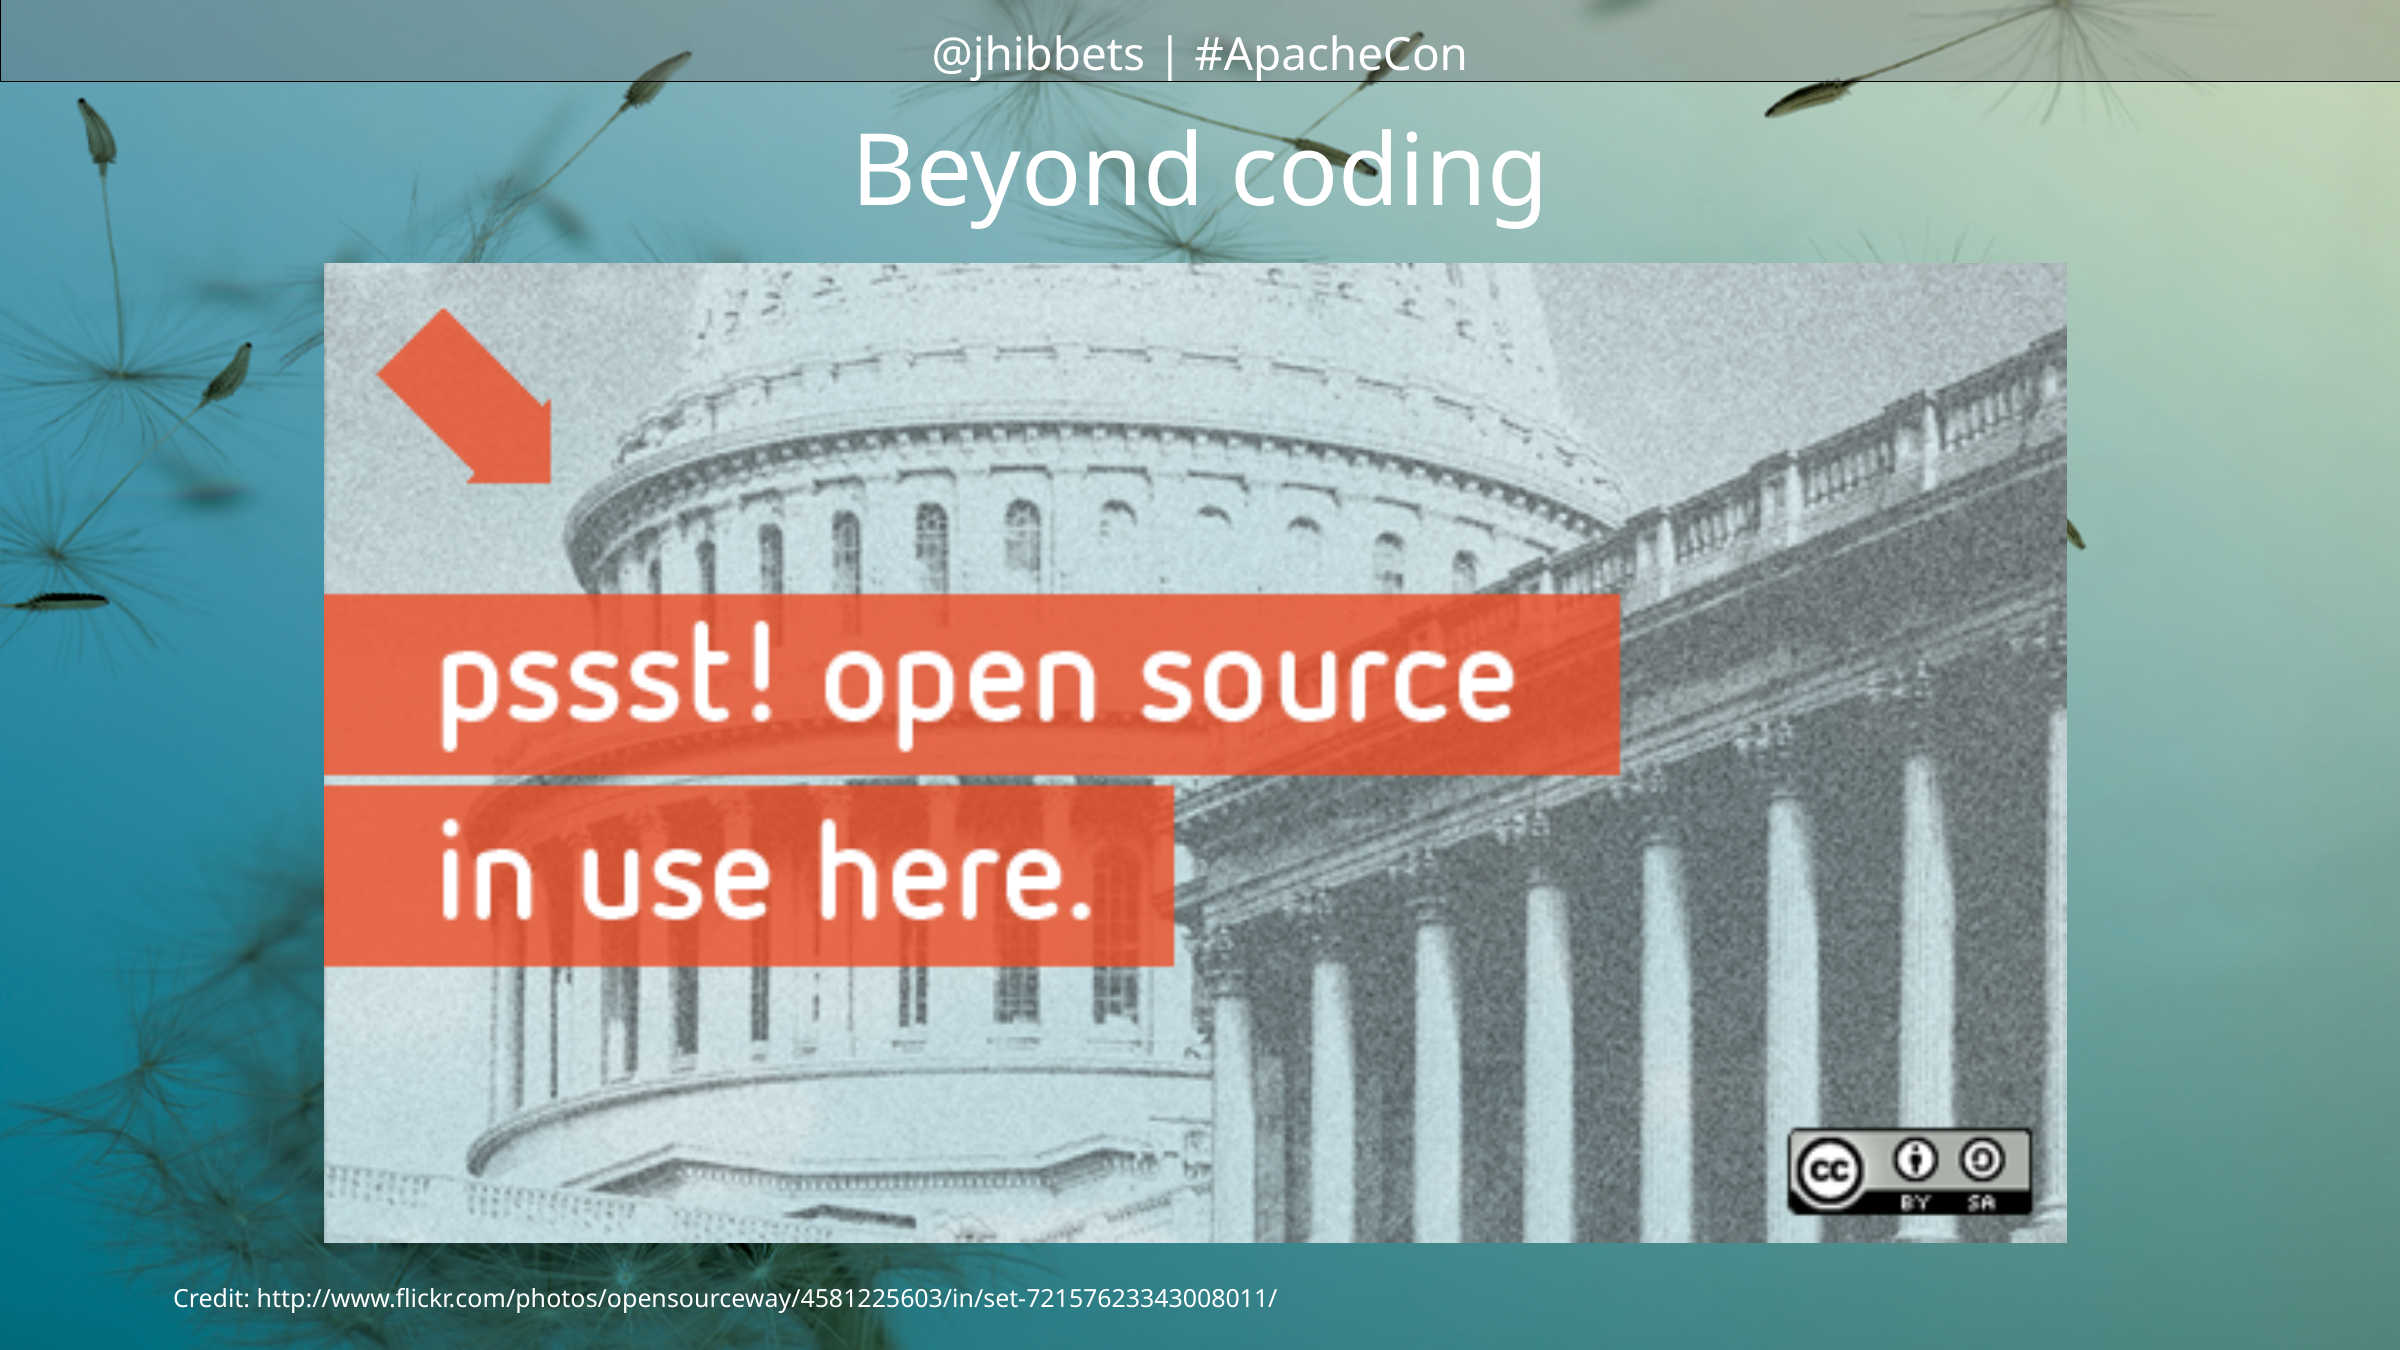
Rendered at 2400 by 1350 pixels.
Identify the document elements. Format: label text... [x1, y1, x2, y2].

title Beyond coding [120, 53, 2281, 280]
text_box Credit: http://www.flickr.com/photos/opensourceway/4581225603/in/set-72157623343008011/ [158, 1272, 1793, 1320]
picture [0, 82, 2400, 1350]
